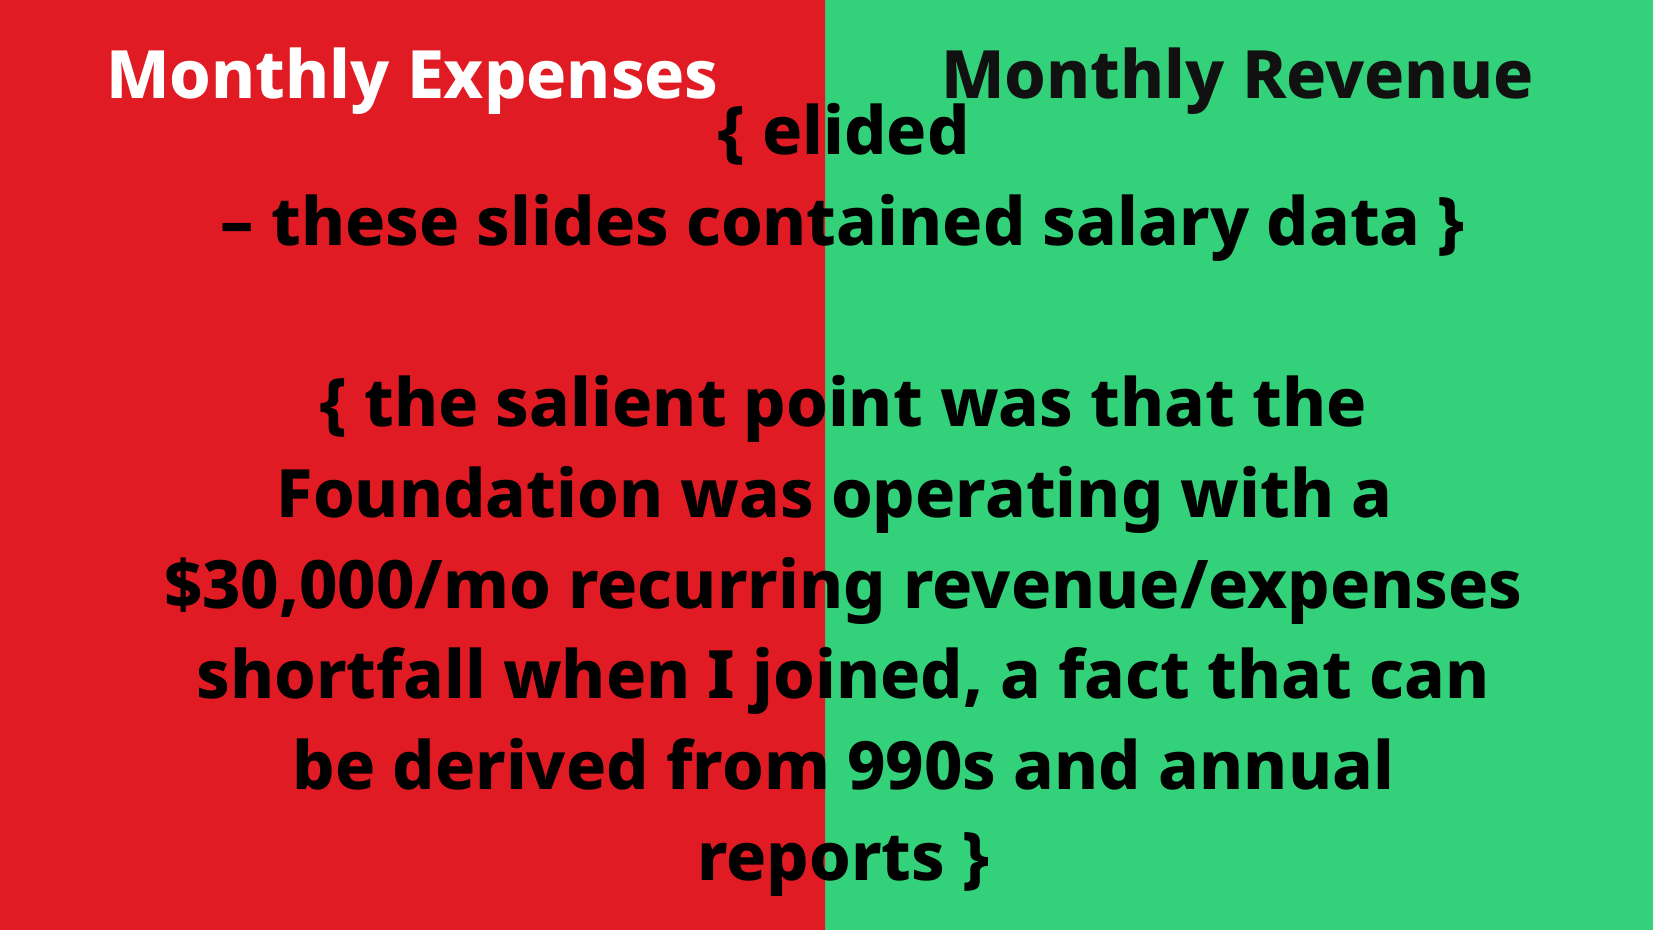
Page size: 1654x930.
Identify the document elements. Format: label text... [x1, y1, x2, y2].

title Monthly Revenue [900, 37, 1575, 119]
text_box [0, 0, 826, 930]
title { elided – these slides contained salary data } { the salient point was that the Foundation was operating with a $30,000/mo recurring revenue/expenses shortfall when I joined, a fact that can be derived from 990s and annual reports } [150, 173, 1538, 901]
title Monthly Expenses [75, 37, 751, 119]
